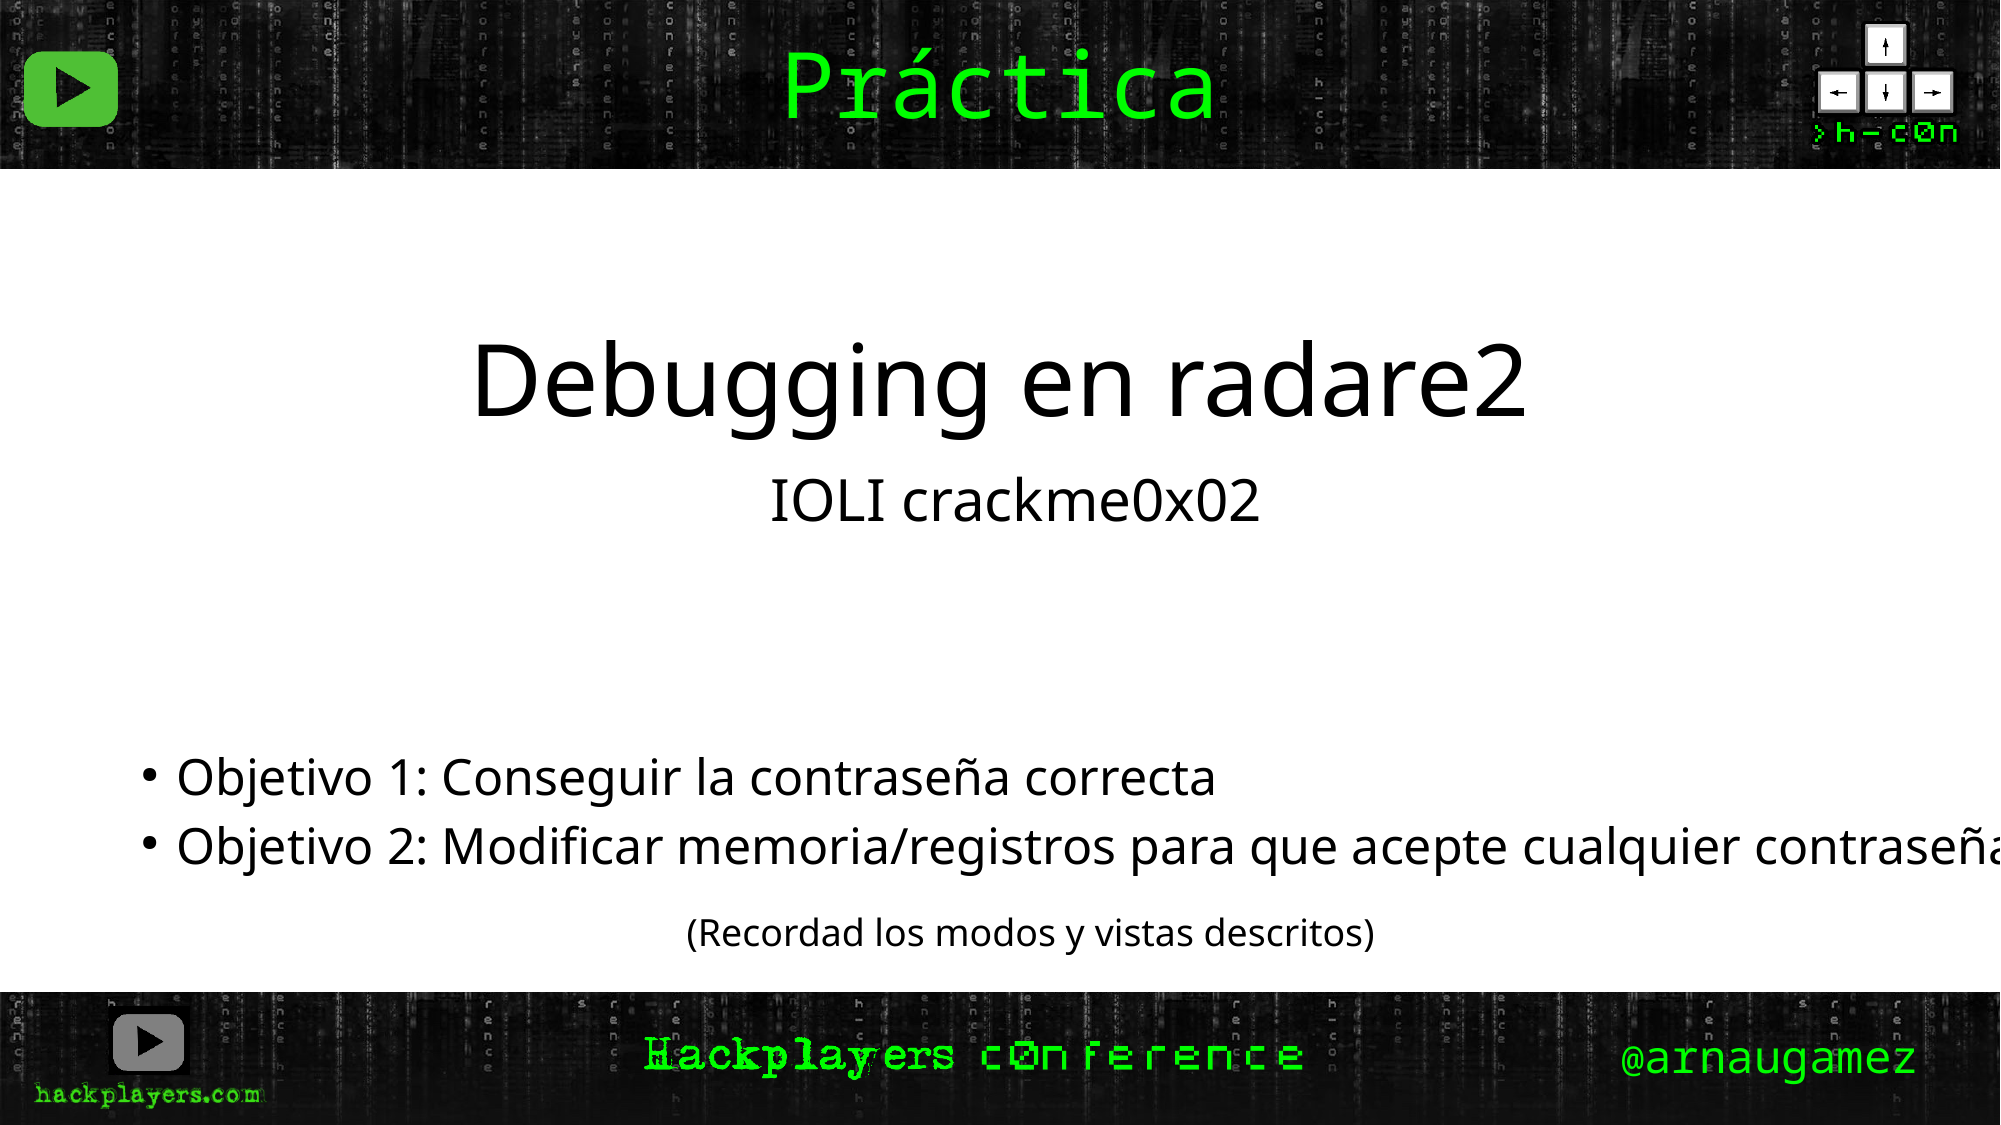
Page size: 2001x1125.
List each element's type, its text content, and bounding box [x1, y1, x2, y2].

text_box (Recordad los modos y vistas descritos) [671, 898, 1329, 959]
picture [0, 992, 2000, 1125]
picture [0, 0, 2000, 169]
text_box Objetivo 1: Conseguir la contraseña correcta Objetivo 2: Modificar memoria/registros para que acepte cualquier contraseña [126, 735, 1874, 870]
title Práctica [256, 0, 1745, 166]
title Debugging en radare2 [324, 299, 1675, 456]
text_box IOLI crackme0x02 [755, 451, 1245, 537]
